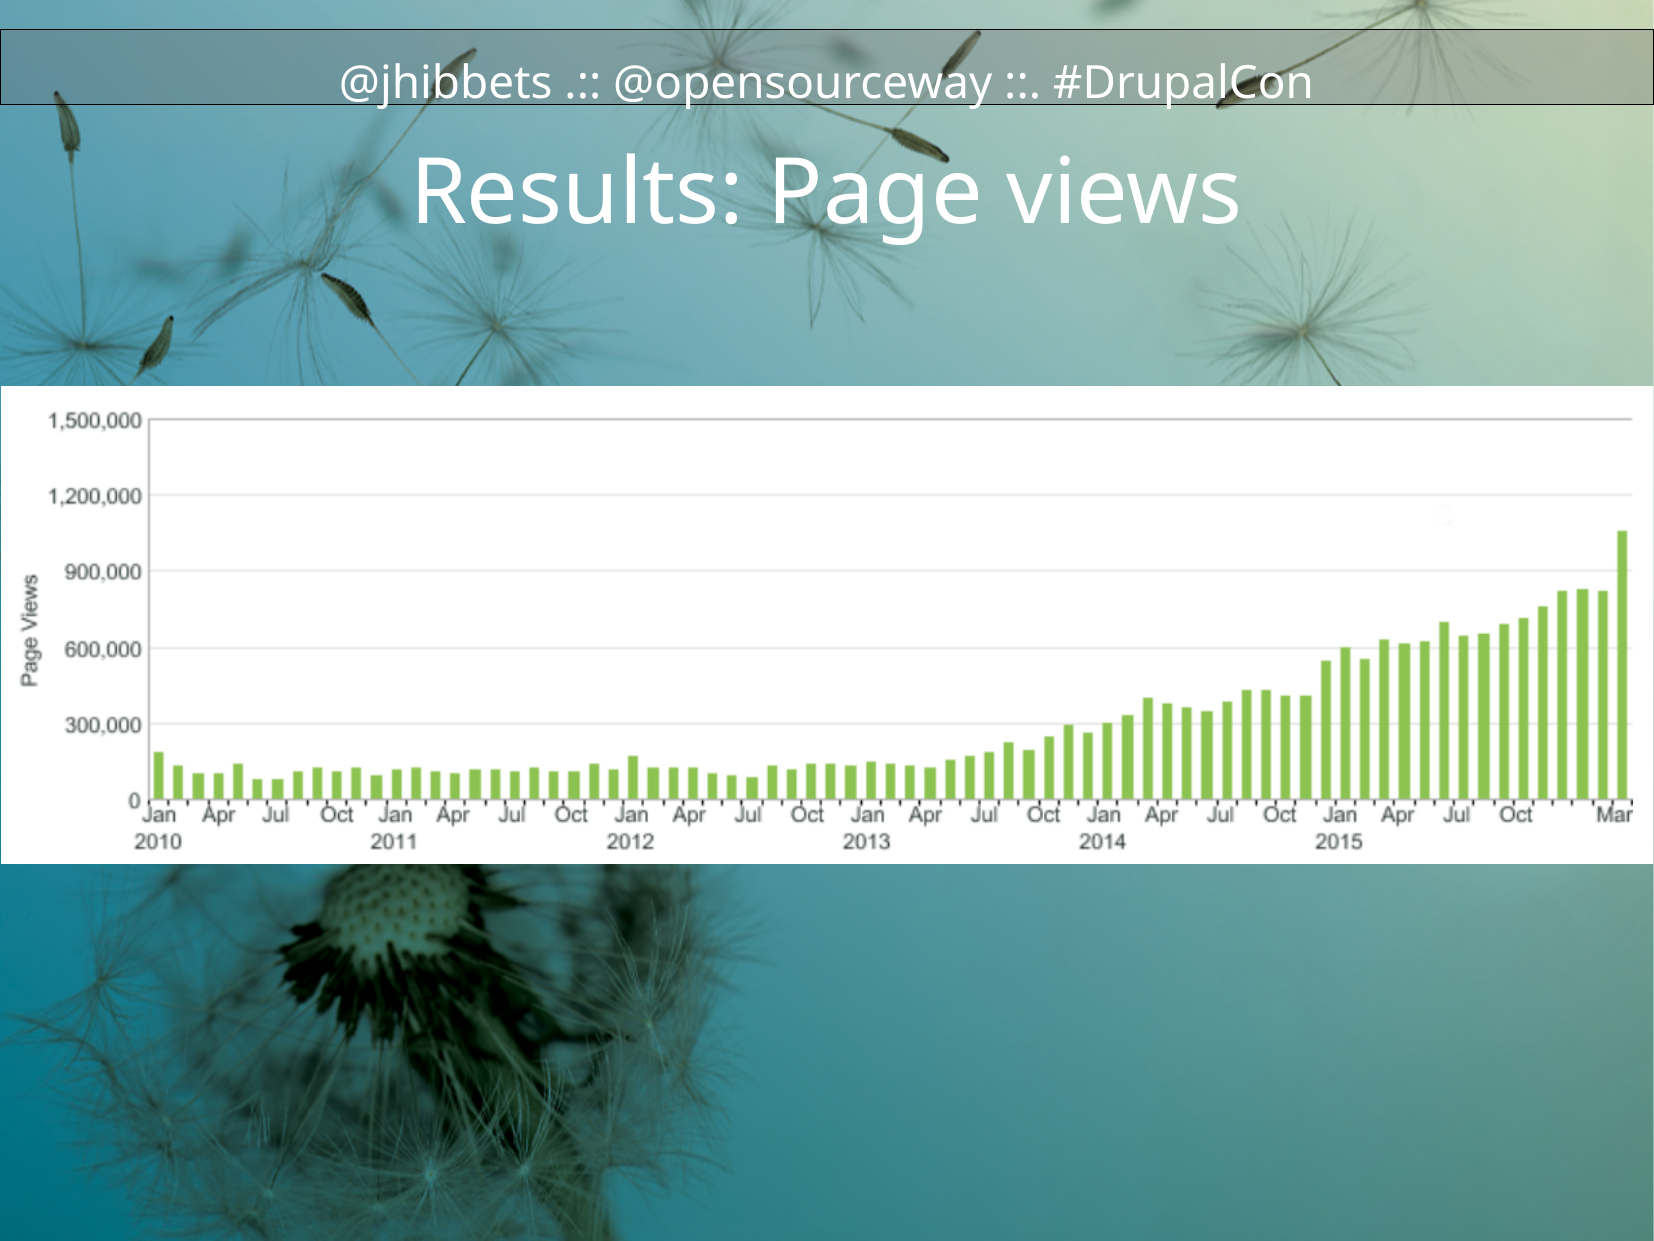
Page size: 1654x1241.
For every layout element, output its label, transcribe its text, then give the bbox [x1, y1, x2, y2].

title Results: Page views [82, 84, 1571, 292]
picture [0, 0, 1654, 29]
picture [0, 105, 1654, 1241]
